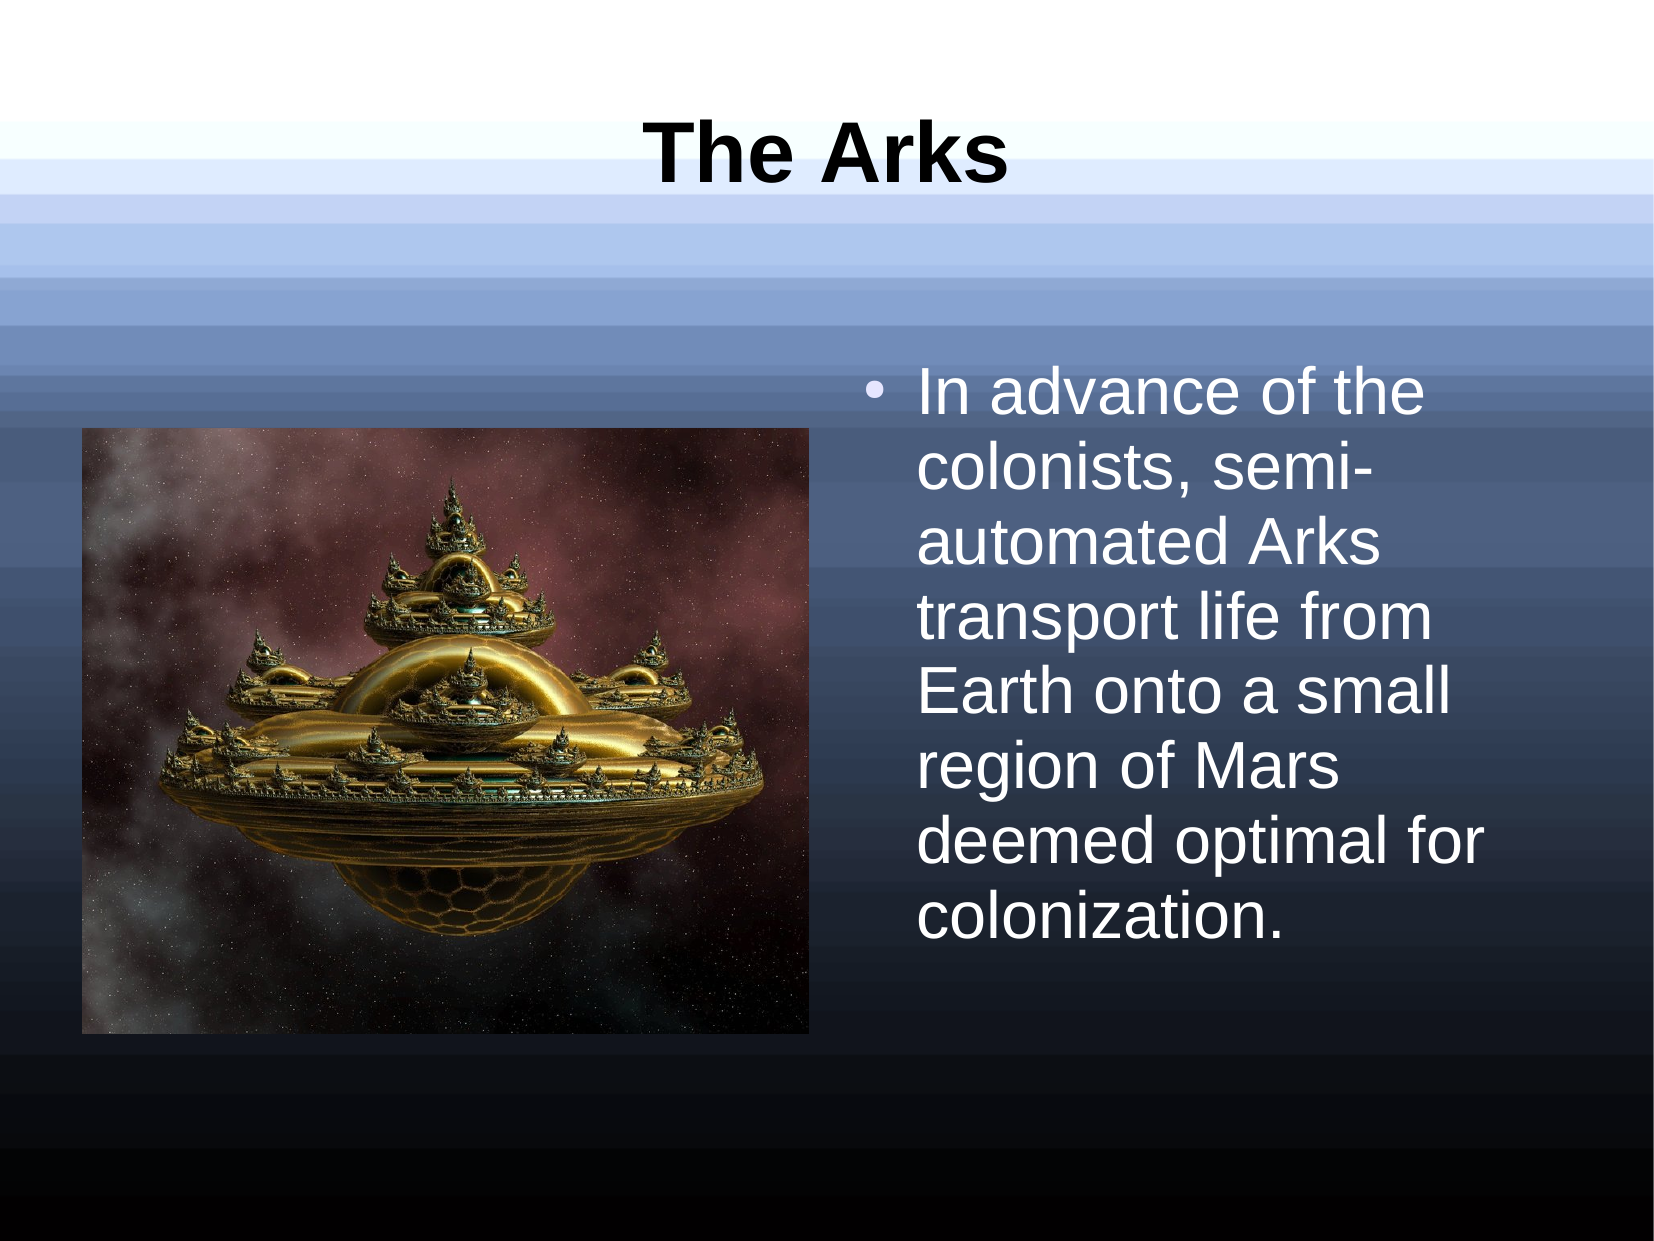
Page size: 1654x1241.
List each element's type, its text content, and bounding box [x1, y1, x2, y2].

list In advance of the colonists, semi- automated Arks transport life from Earth onto a small region of Mars deemed optimal for colonization. [845, 354, 1572, 1109]
picture [0, 0, 1654, 1241]
title The Arks [82, 49, 1571, 257]
